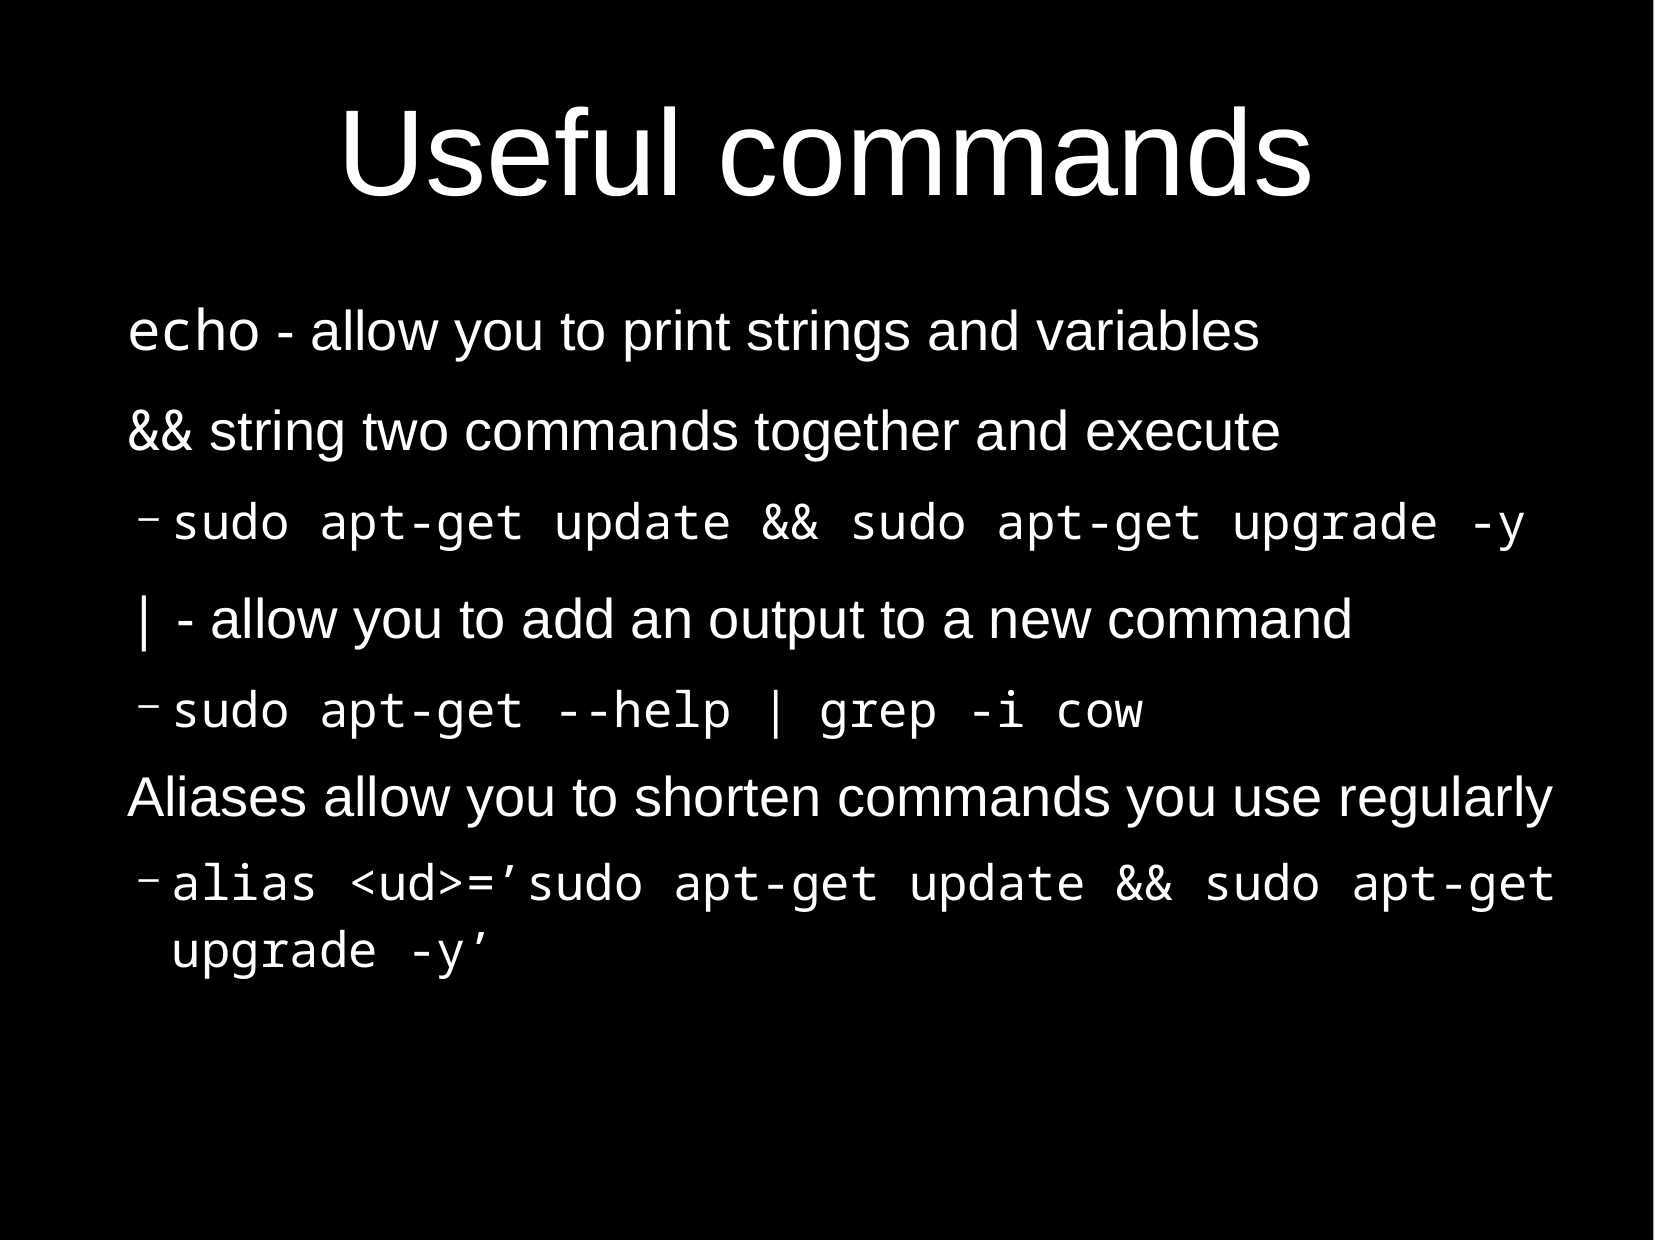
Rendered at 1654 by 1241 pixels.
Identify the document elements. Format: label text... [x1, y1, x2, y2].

title Useful commands [82, 49, 1571, 257]
list echo - allow you to print strings and variables && string two commands together and execute sudo apt-get update && sudo apt-get upgrade -y | - allow you to add an output to a new command sudo apt-get --help | grep -i cow Aliases allow you to shorten commands you use regularly alias <ud>=’sudo apt-get update && sudo apt-get upgrade -y’ [82, 290, 1571, 1010]
